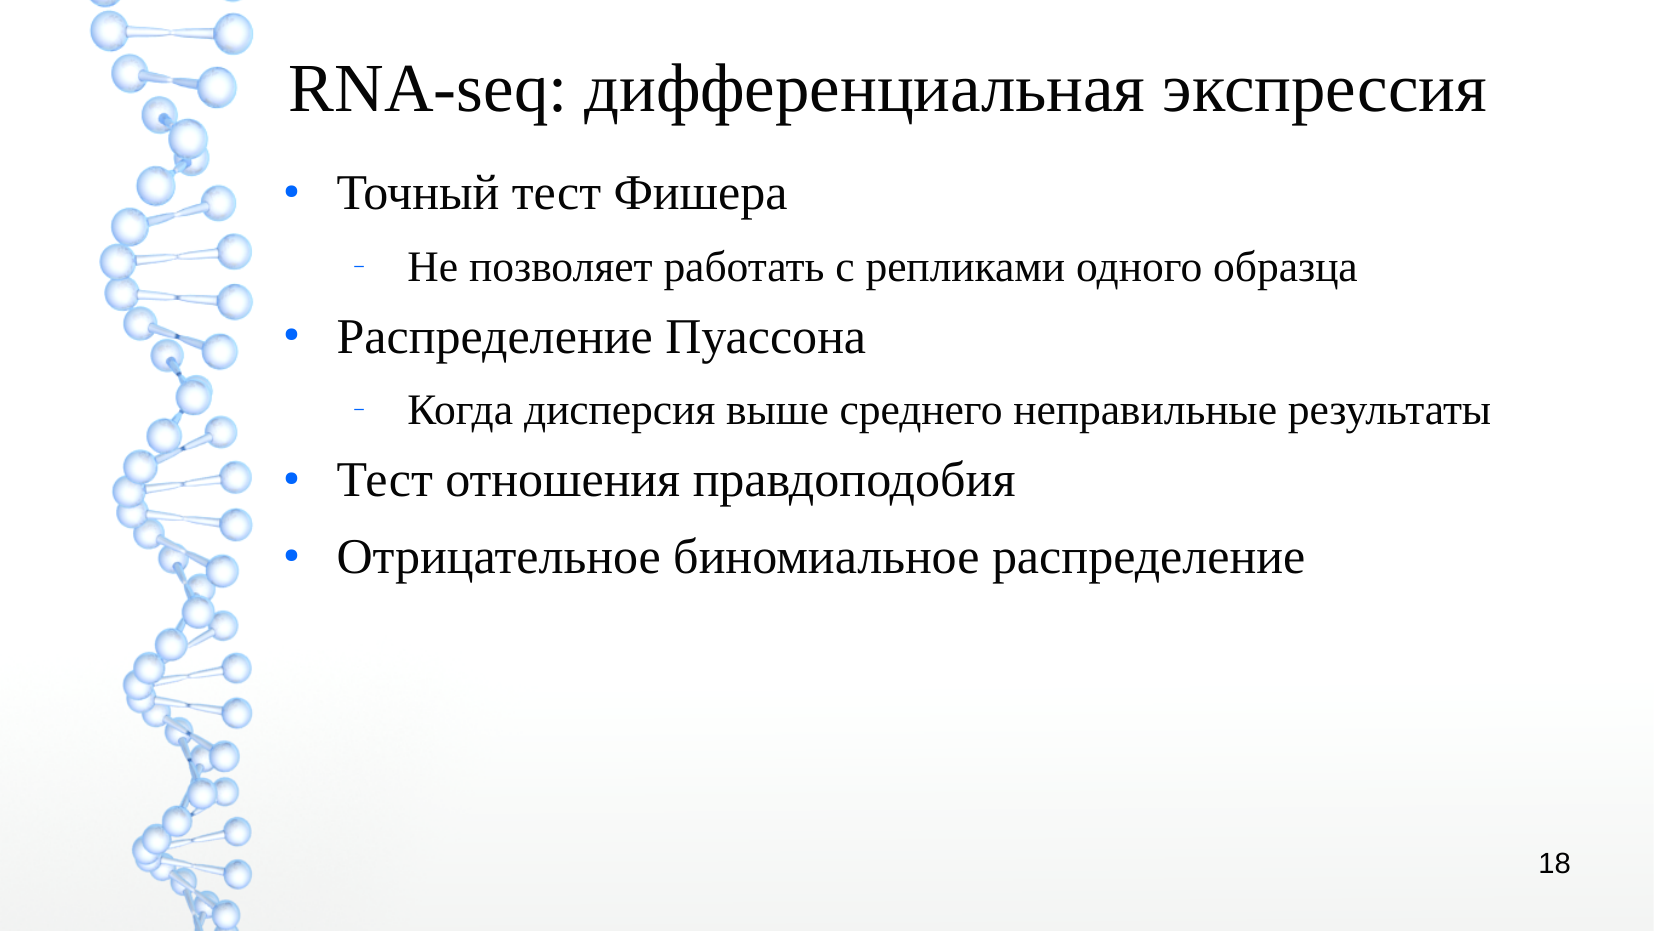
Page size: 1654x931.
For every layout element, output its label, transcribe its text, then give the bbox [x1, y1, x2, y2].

picture [0, 0, 1654, 931]
list Точный тест Фишера Не позволяет работать с репликами одного образца Распределение Пуассона Когда дисперсия выше среднего неправильные результаты Тест отношения правдоподобия Отрицательное биномиальное распределение [265, 165, 1595, 886]
title RNA-seq: дифференциальная экспрессия [224, 11, 1554, 166]
